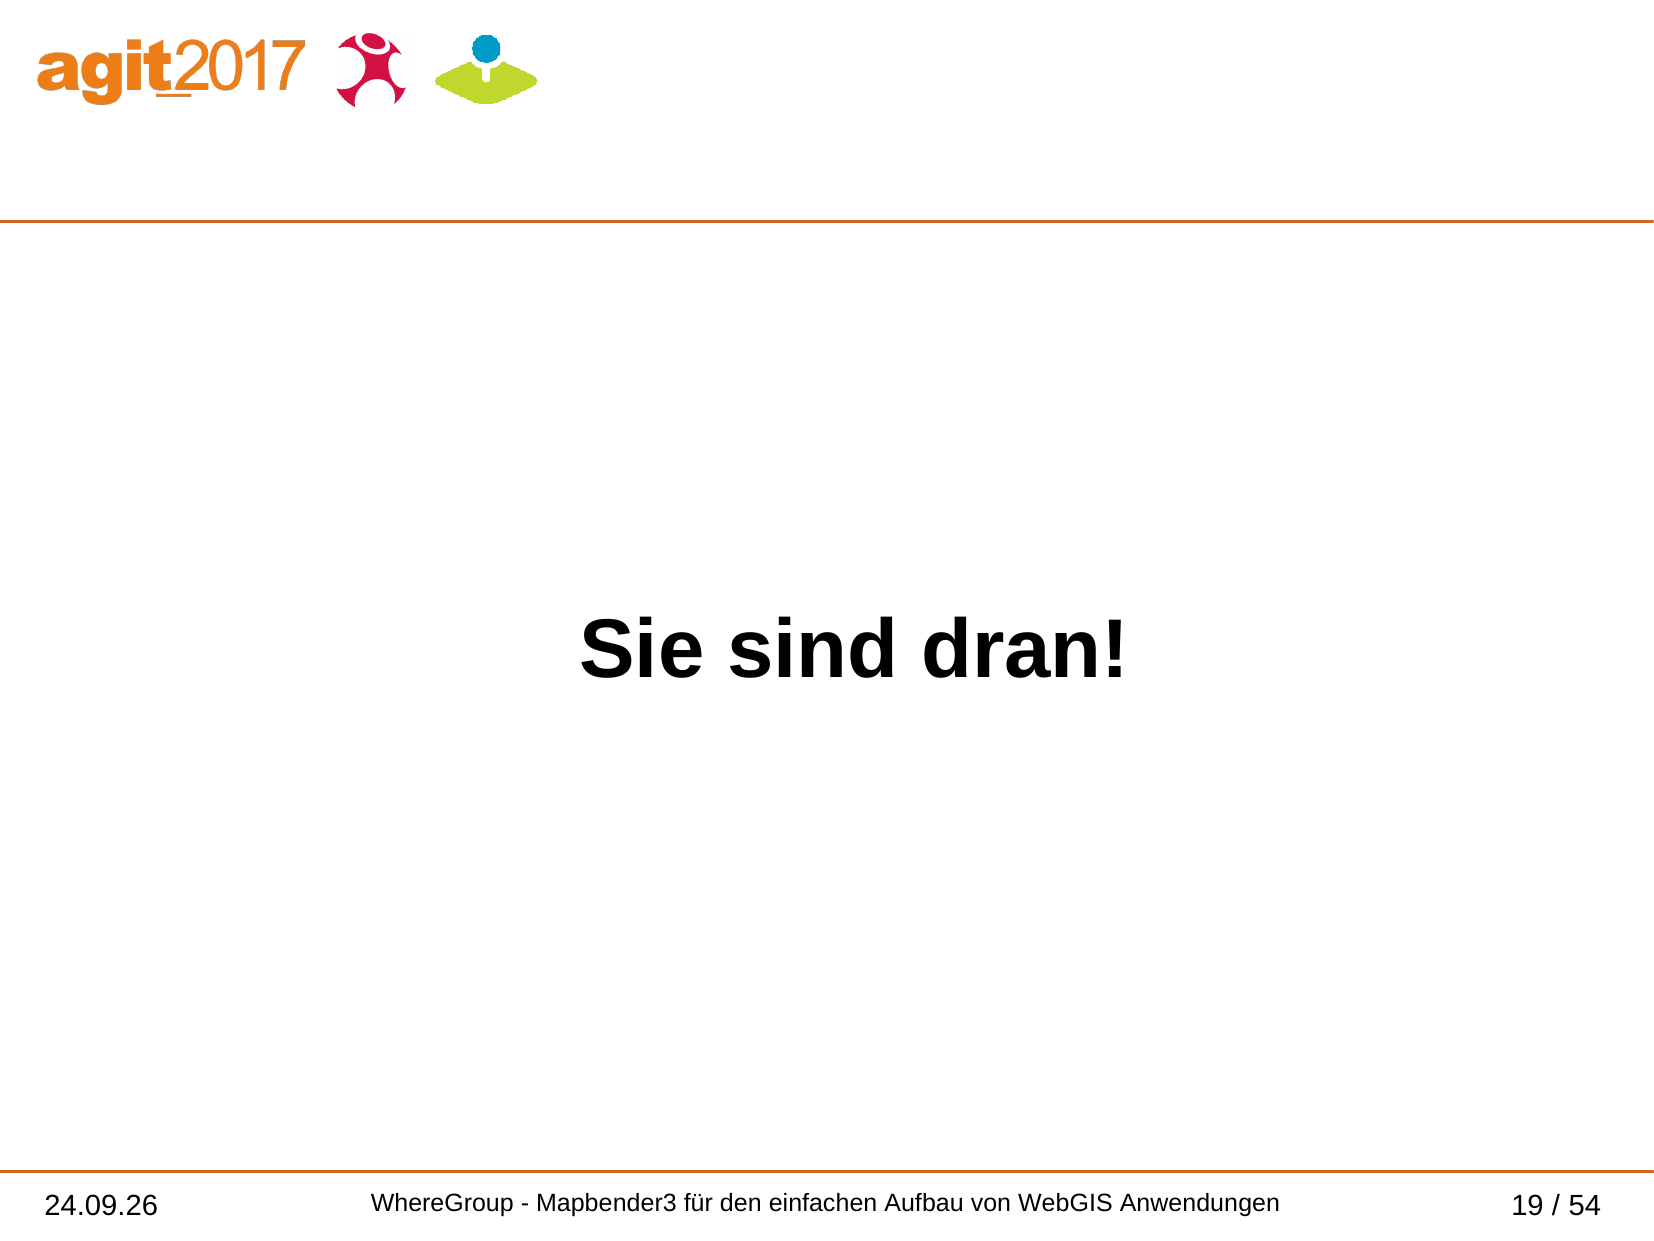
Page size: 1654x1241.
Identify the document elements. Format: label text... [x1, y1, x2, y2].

picture [435, 35, 538, 104]
picture [35, 23, 308, 107]
title Sie sind dran! [0, 595, 1130, 703]
